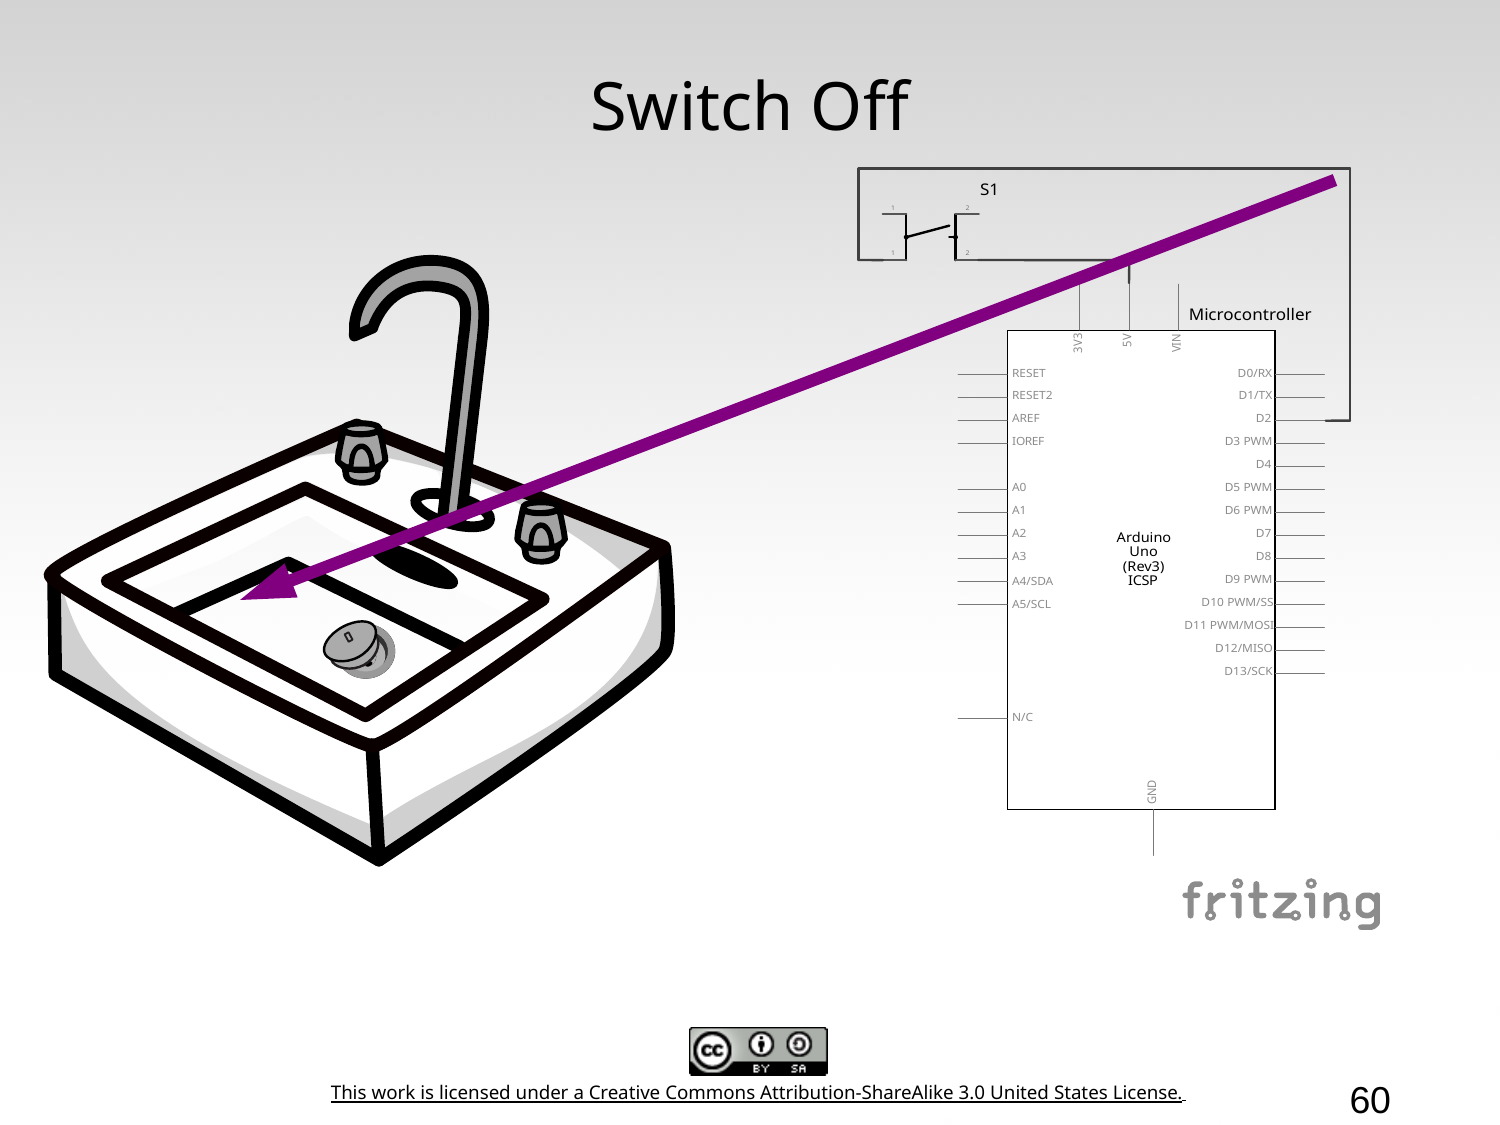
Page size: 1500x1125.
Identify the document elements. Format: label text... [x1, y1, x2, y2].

title Switch Off [112, 49, 1388, 238]
picture [0, 0, 1500, 1125]
